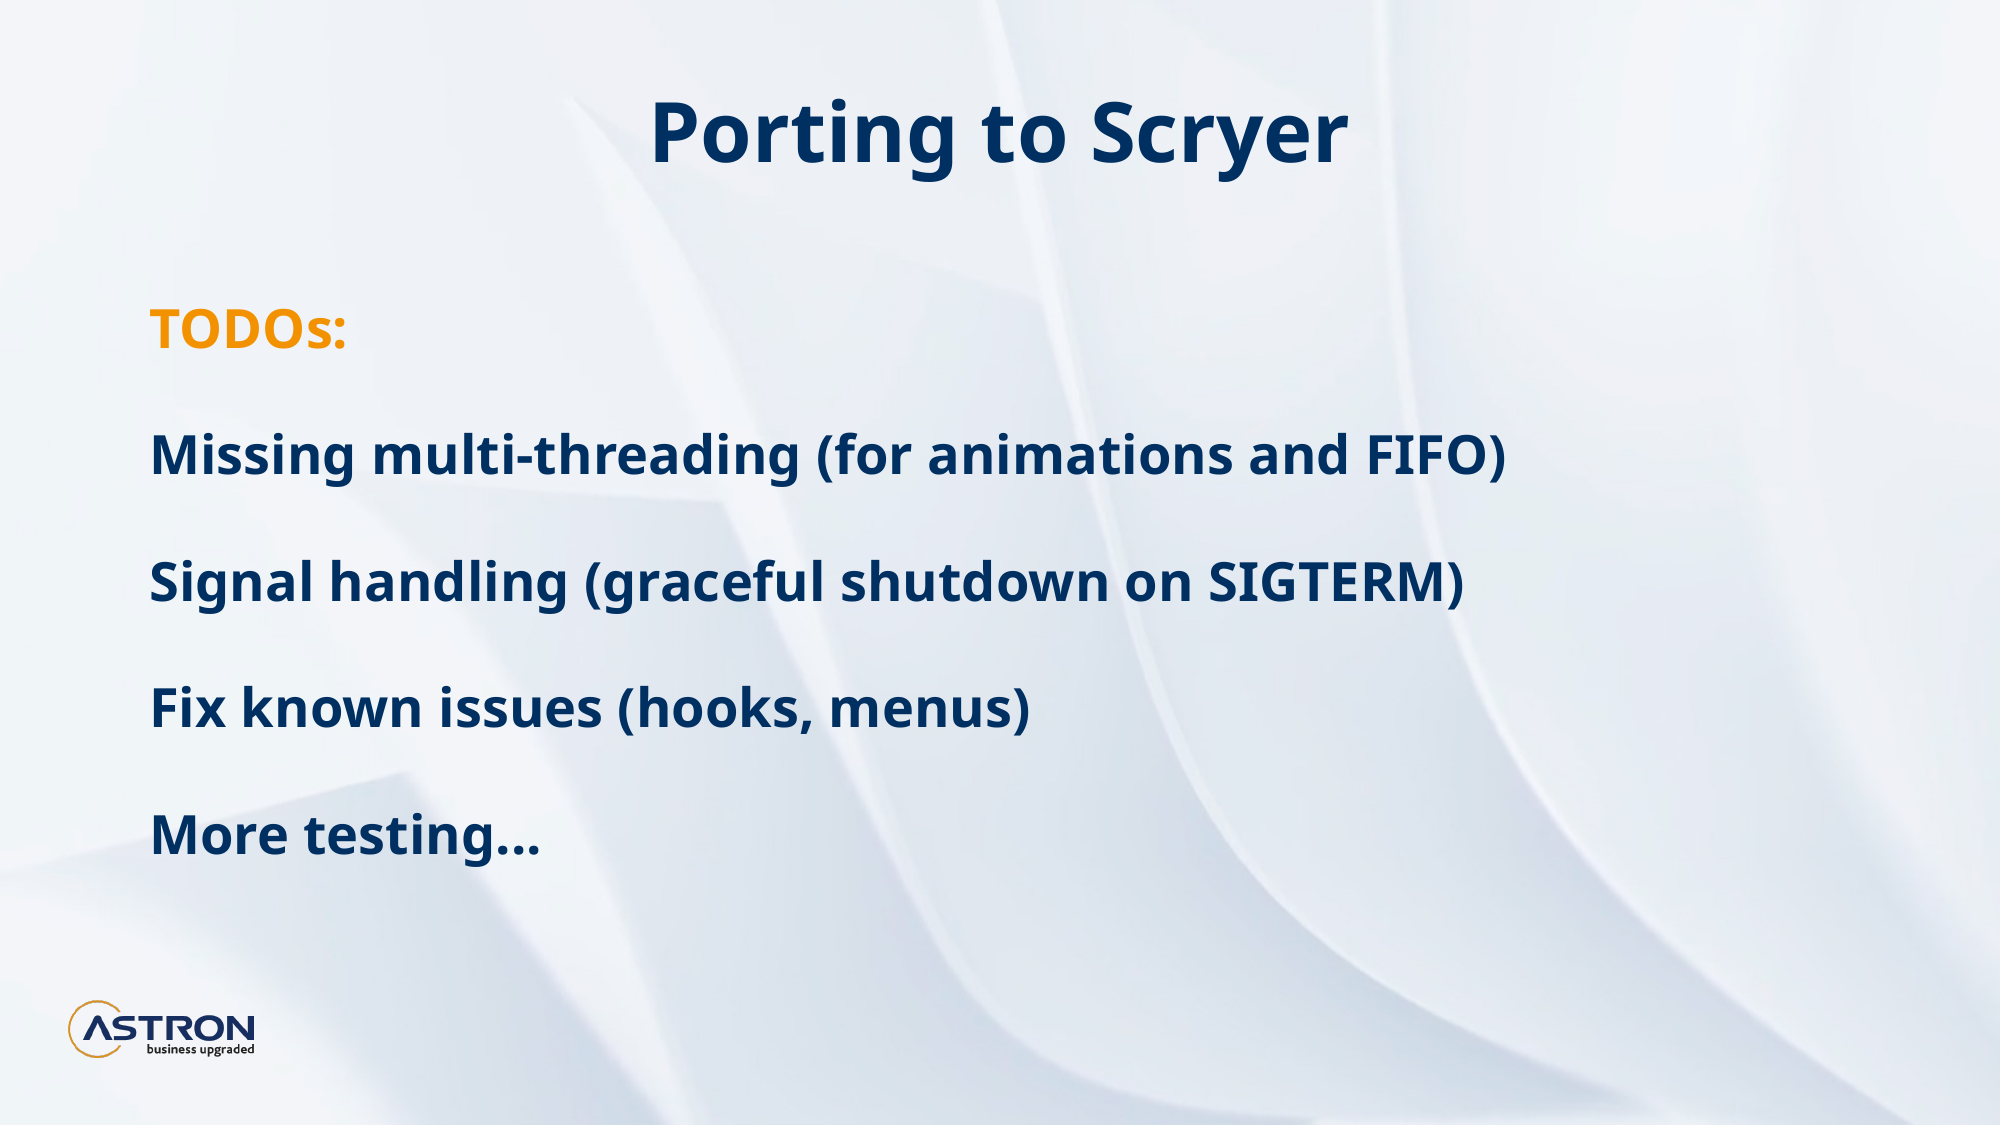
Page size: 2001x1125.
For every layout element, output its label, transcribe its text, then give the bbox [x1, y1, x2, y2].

text_box TODOs: Missing multi-threading (for animations and FIFO) Signal handling (graceful shutdown on SIGTERM) Fix known issues (hooks, menus) More testing... [134, 224, 1866, 938]
title Porting to Scryer [133, 112, 1867, 189]
picture [0, 0, 2000, 1125]
